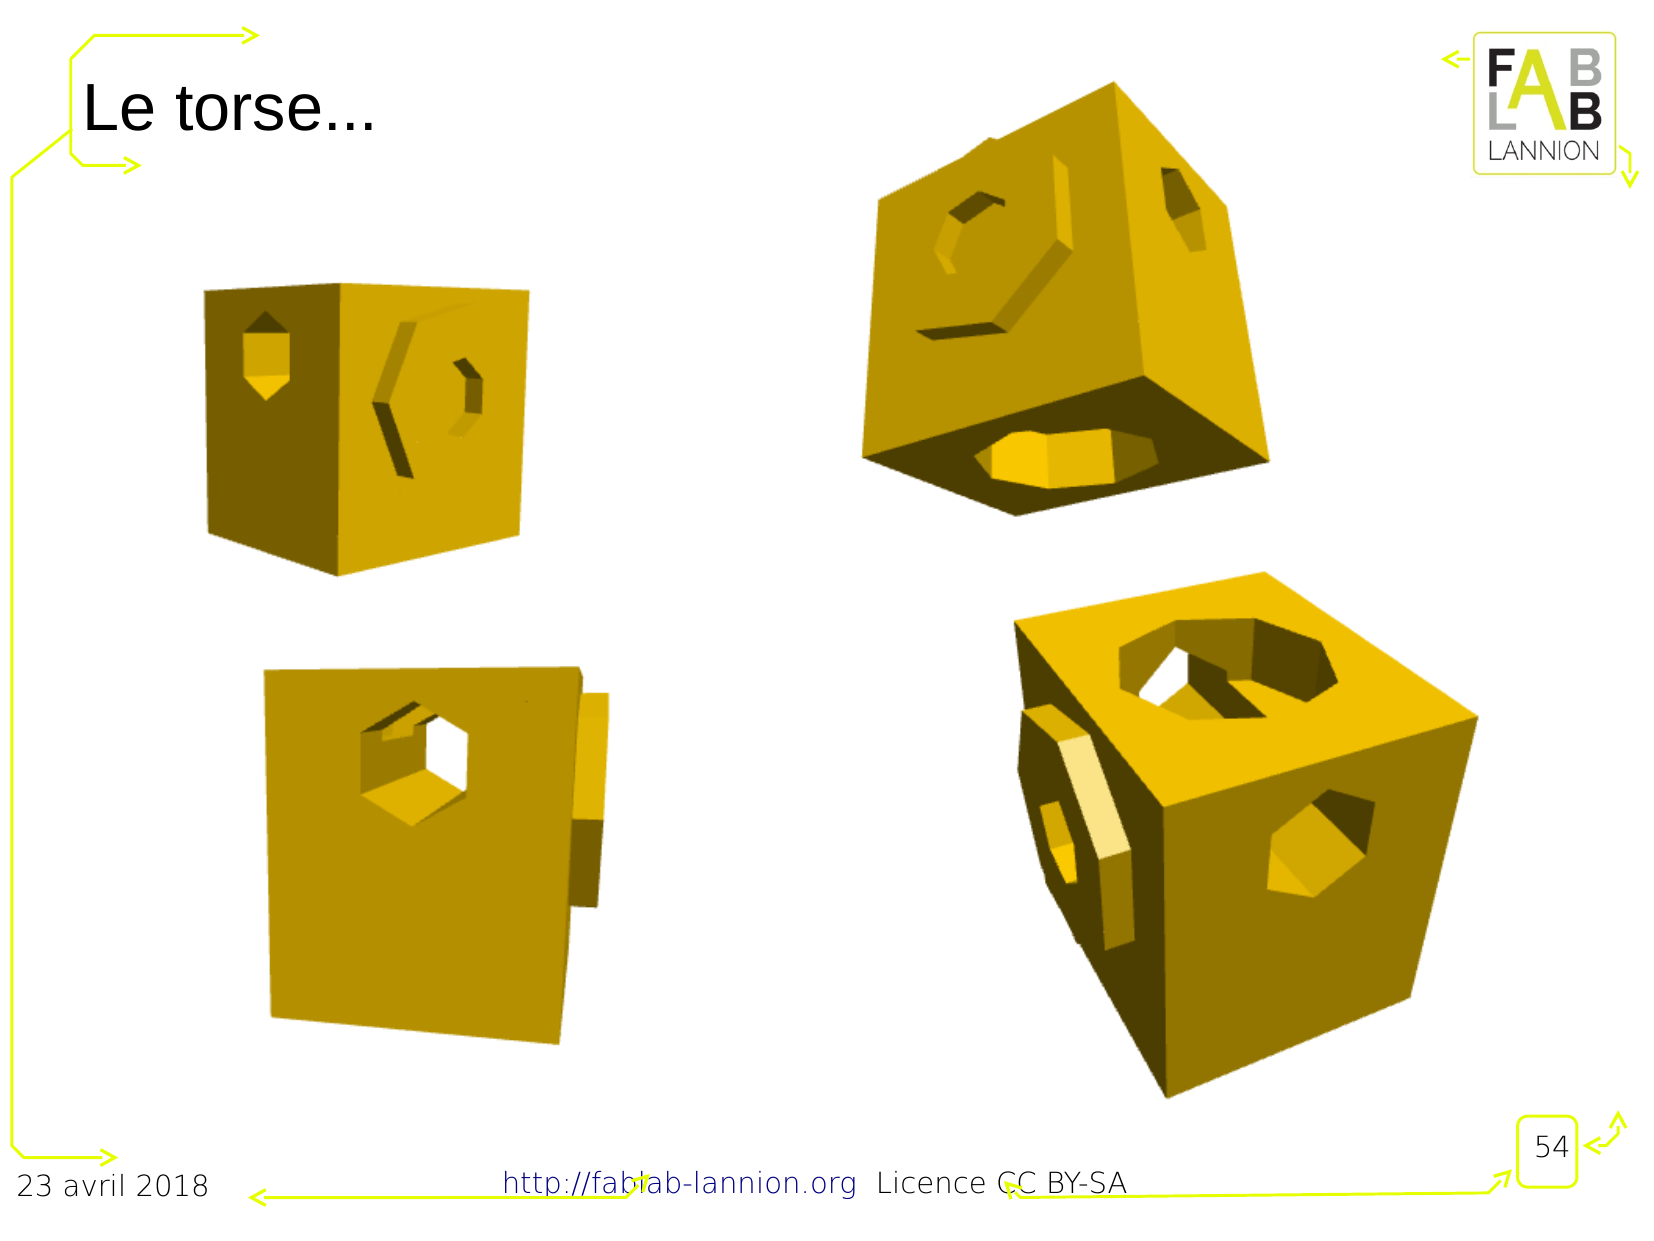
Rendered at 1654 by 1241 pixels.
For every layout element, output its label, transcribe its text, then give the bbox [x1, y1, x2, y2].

title Le torse... [82, 49, 1441, 166]
picture [157, 238, 603, 603]
picture [803, 78, 1524, 1115]
picture [1470, 29, 1619, 178]
picture [209, 629, 674, 1075]
